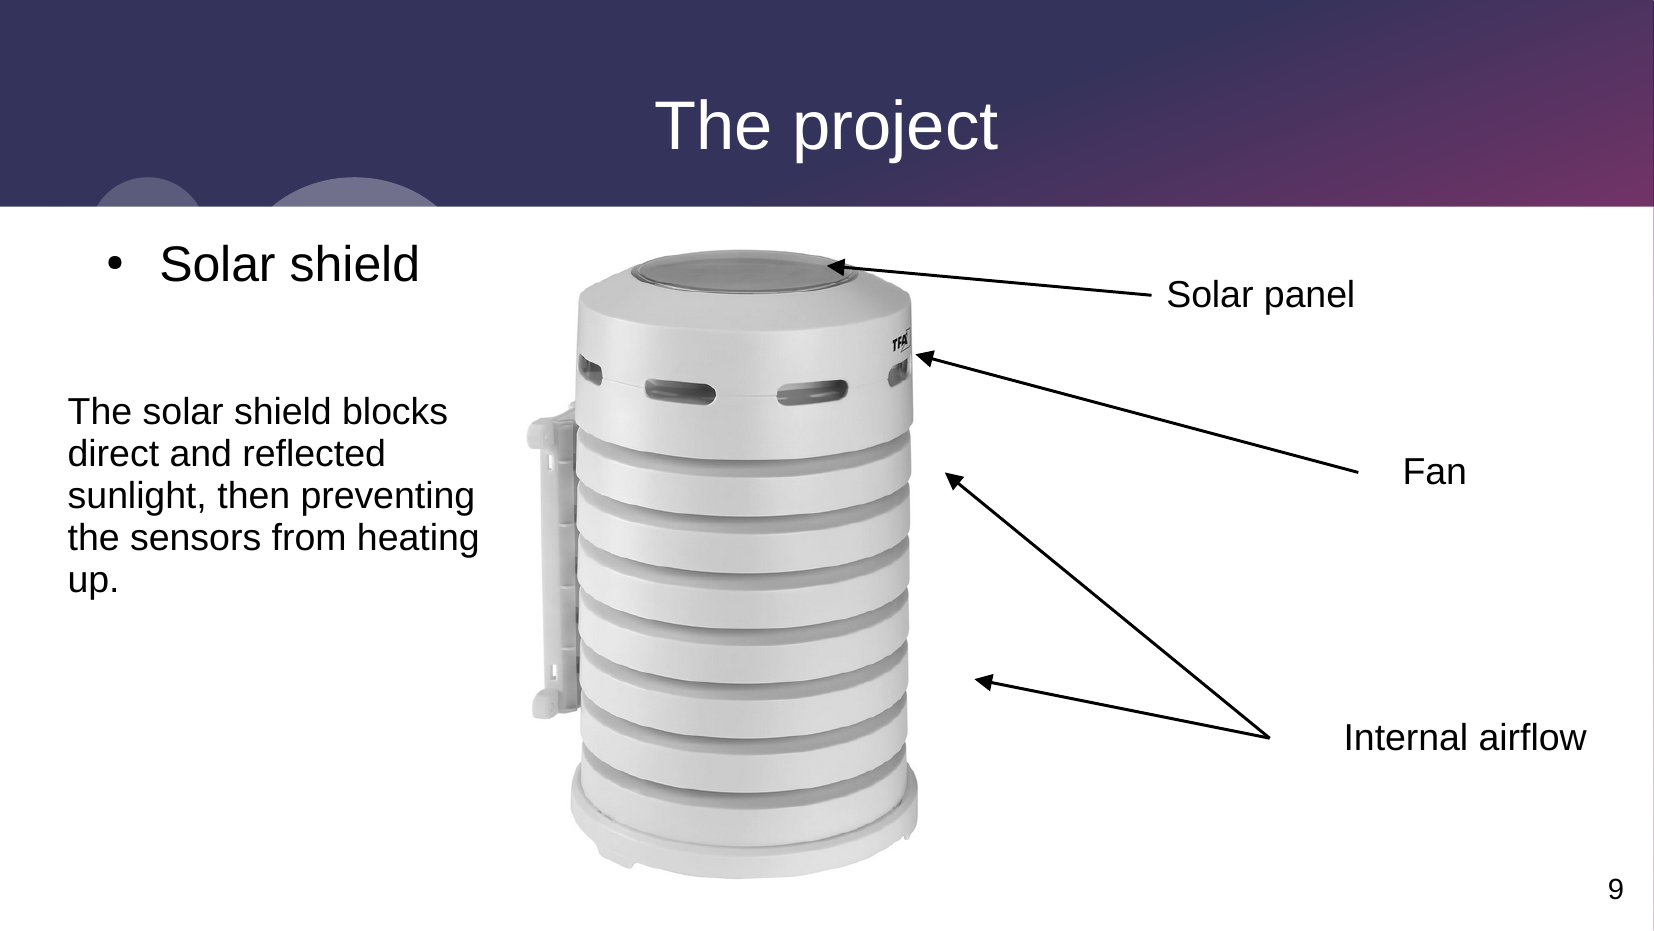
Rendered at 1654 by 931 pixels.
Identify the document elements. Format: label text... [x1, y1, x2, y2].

picture [514, 238, 945, 886]
text_box Fan [1387, 442, 1482, 530]
title The project [88, 44, 1565, 207]
text_box Internal airflow [1328, 708, 1603, 766]
text_box Solar panel [1151, 265, 1371, 323]
list Solar shield [88, 236, 1565, 827]
text_box The solar shield blocks direct and reflected sunlight, then preventing the sensors from heating up. [52, 382, 502, 692]
